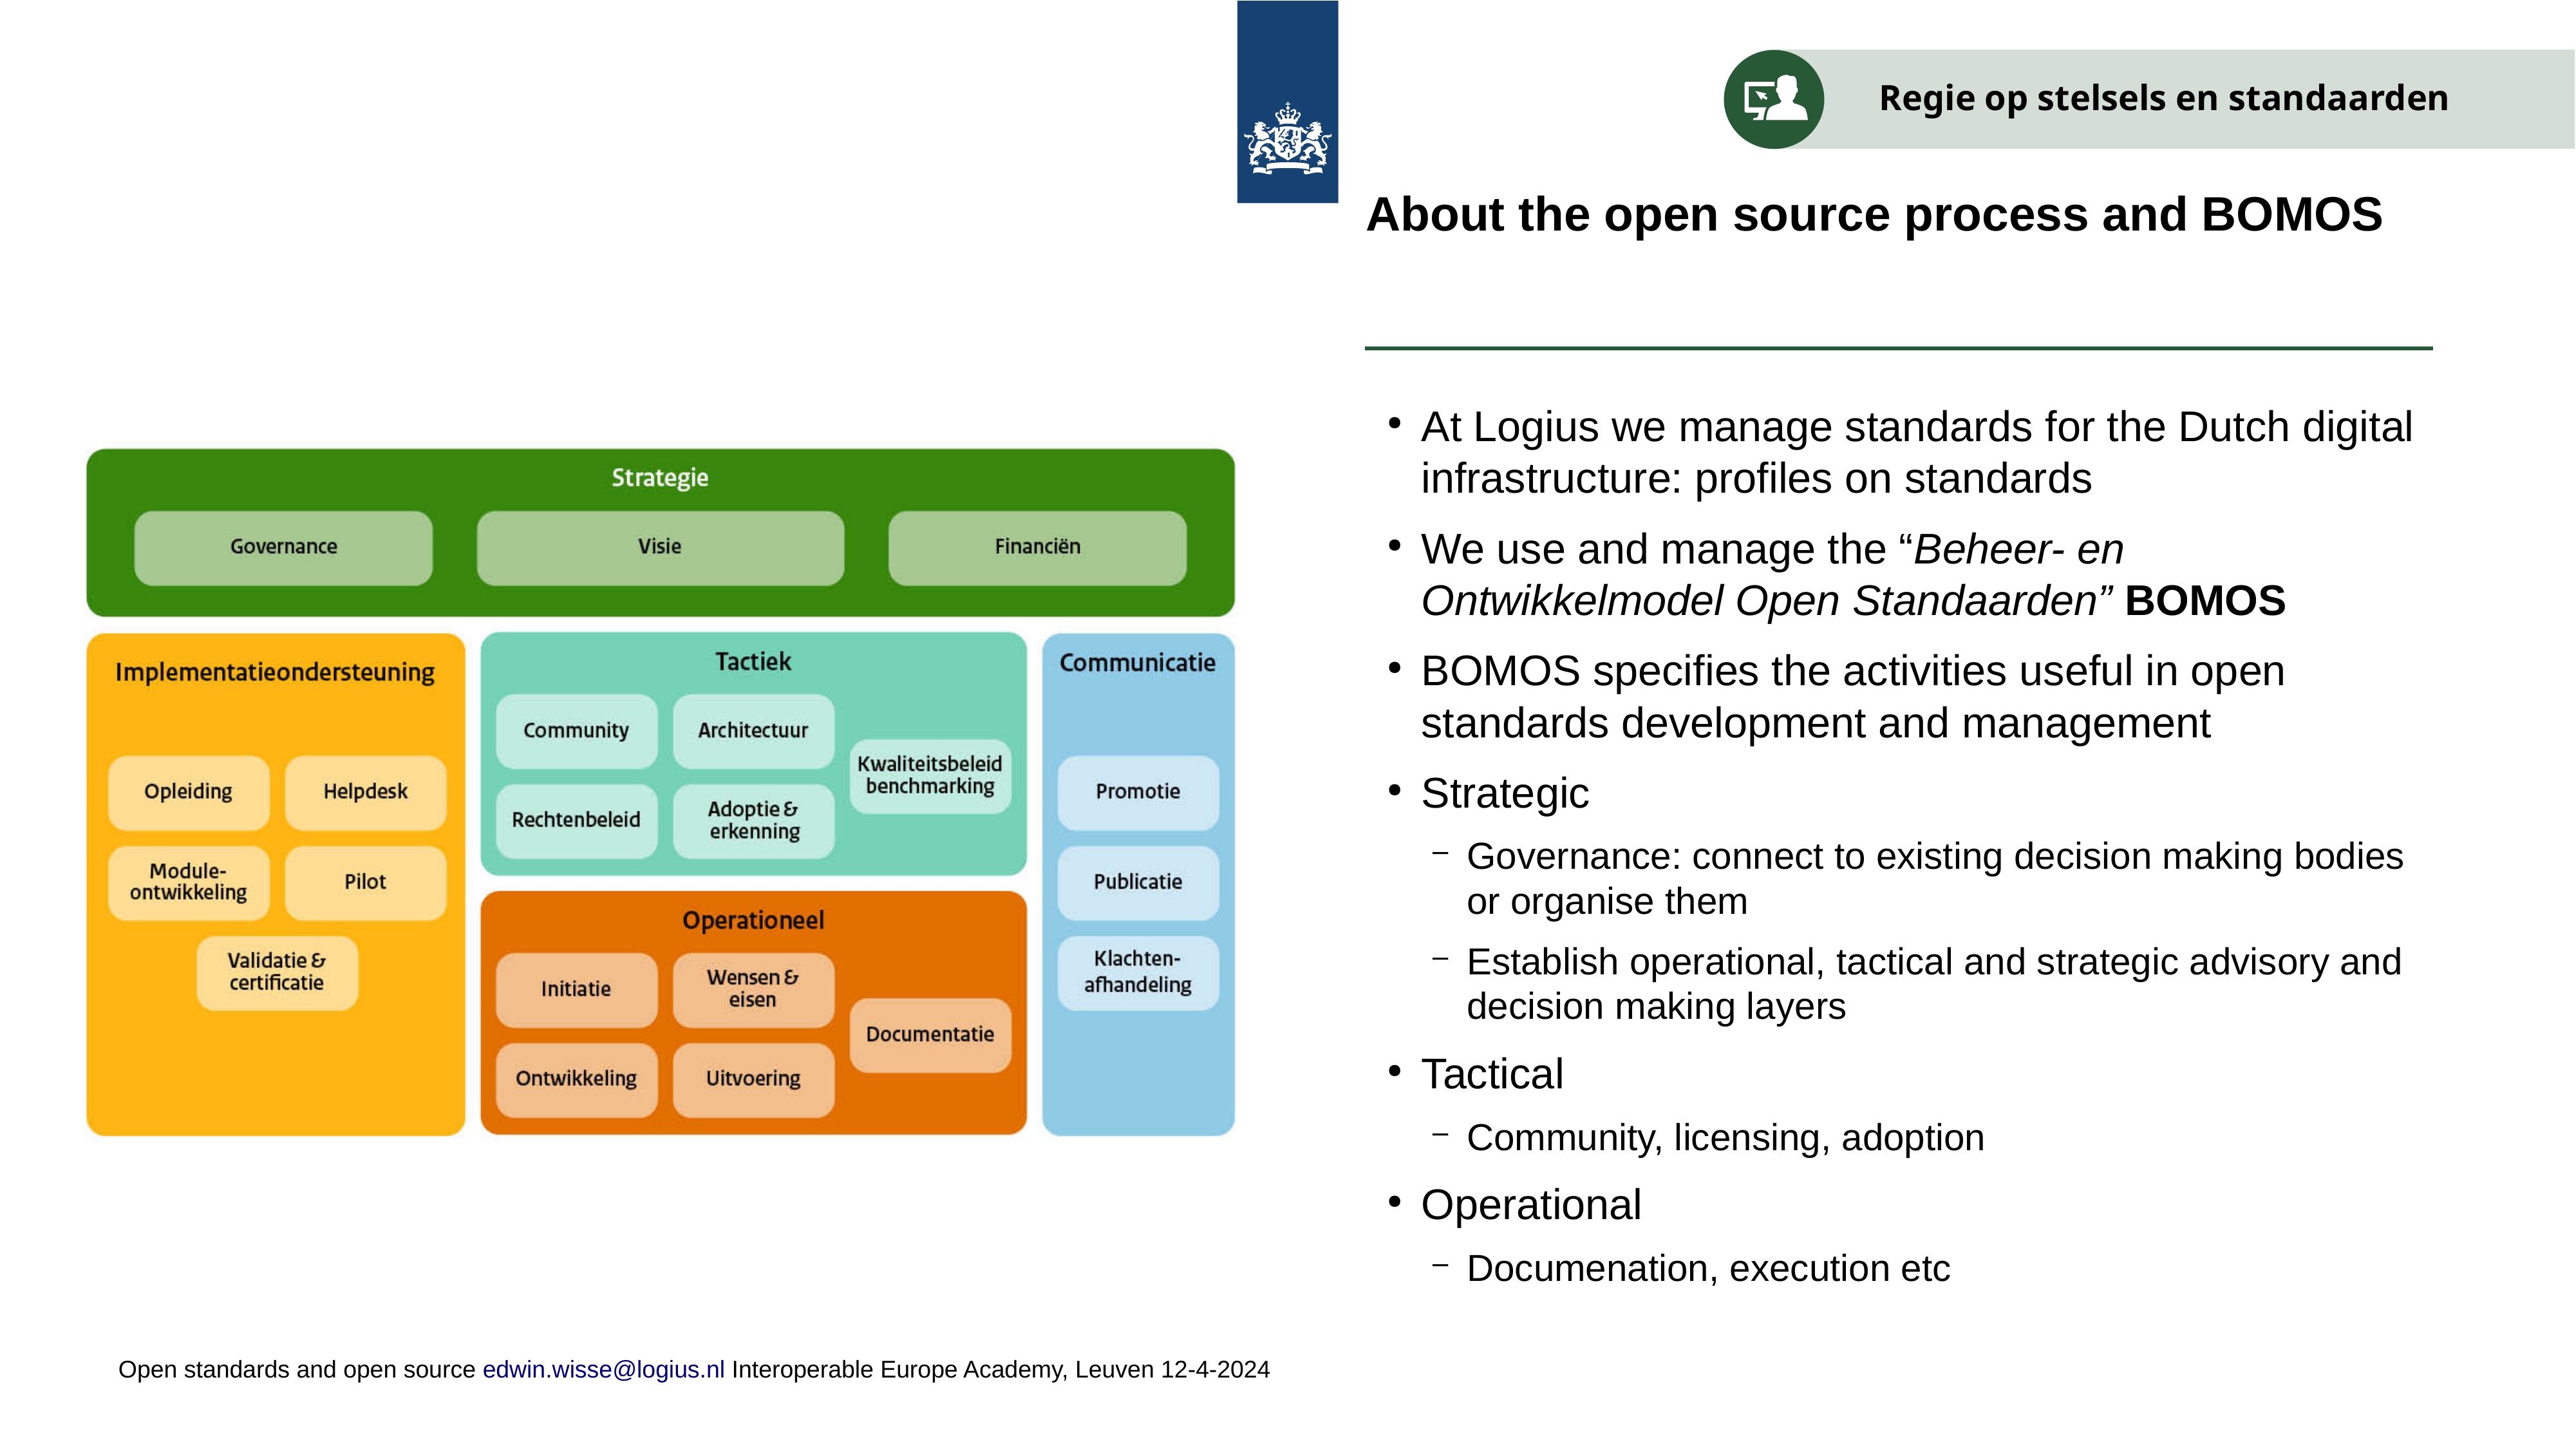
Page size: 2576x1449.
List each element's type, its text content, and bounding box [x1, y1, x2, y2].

text_box Open standards and open source edwin.wisse@logius.nl Interoperable Europe Academy, Leuven 12-4-2024 [109, 1351, 1294, 1388]
list About the open source process and BOMOS [1366, 182, 2434, 319]
picture [19, 370, 1322, 1217]
list At Logius we manage standards for the Dutch digital infrastructure: profiles on standards We use and manage the “Beheer- en Ontwikkelmodel Open Standaarden” BOMOS BOMOS specifies the activities useful in open standards development and management Strategic Governance: connect to existing decision making bodies or organise them Establish operational, tactical and strategic advisory and decision making layers Tactical Community, licensing, adoption Operational Documenation, execution etc [1366, 393, 2435, 1313]
